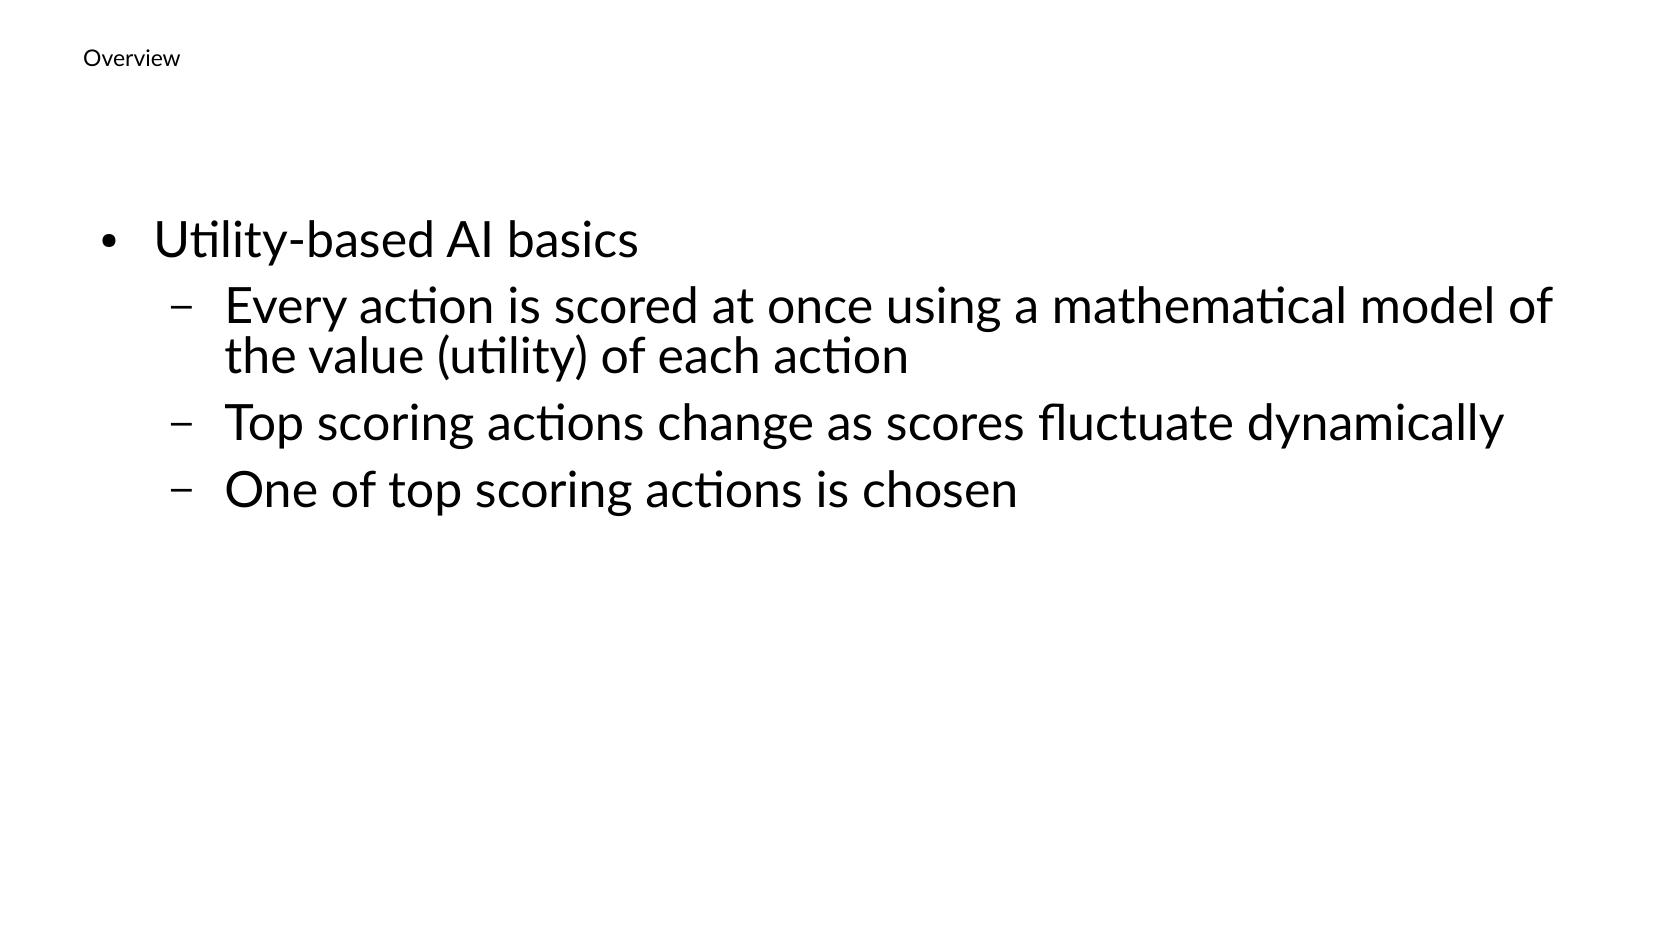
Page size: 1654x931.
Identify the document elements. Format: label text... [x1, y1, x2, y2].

title Overview [83, 0, 1571, 119]
list Utility-based AI basics Every action is scored at once using a mathematical model of the value (utility) of each action Top scoring actions change as scores fluctuate dynamically One of top scoring actions is chosen [82, 217, 1571, 839]
